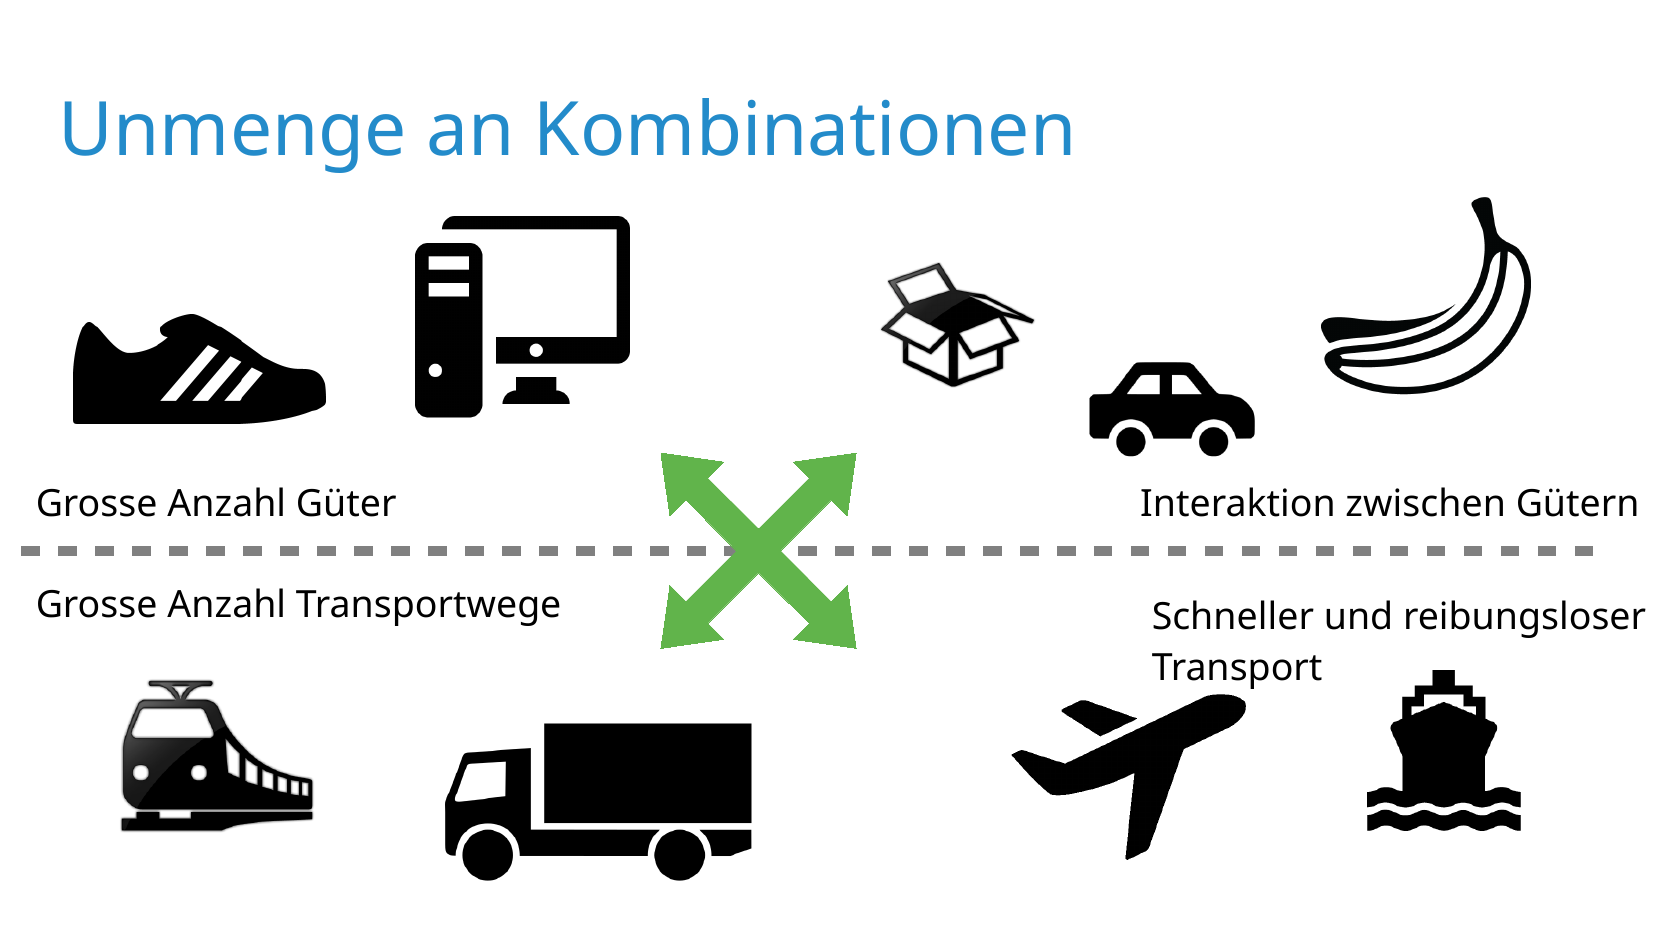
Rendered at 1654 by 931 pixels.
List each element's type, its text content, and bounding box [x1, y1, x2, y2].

picture [415, 209, 630, 424]
picture [68, 627, 365, 904]
picture [1011, 650, 1246, 885]
text_box Grosse Anzahl Transportwege [29, 577, 545, 627]
text_box Grosse Anzahl Güter [29, 476, 384, 527]
picture [1089, 326, 1255, 492]
text_box Interaktion zwischen Gütern [1134, 476, 1612, 527]
picture [432, 702, 762, 894]
title Unmenge an Kombinationen [59, 59, 1595, 178]
picture [73, 242, 326, 476]
text_box [660, 453, 857, 649]
picture [838, 206, 1075, 443]
text_box Schneller und reibungsloser Transport [1146, 589, 1630, 689]
picture [1347, 689, 1540, 847]
picture [1321, 191, 1531, 400]
